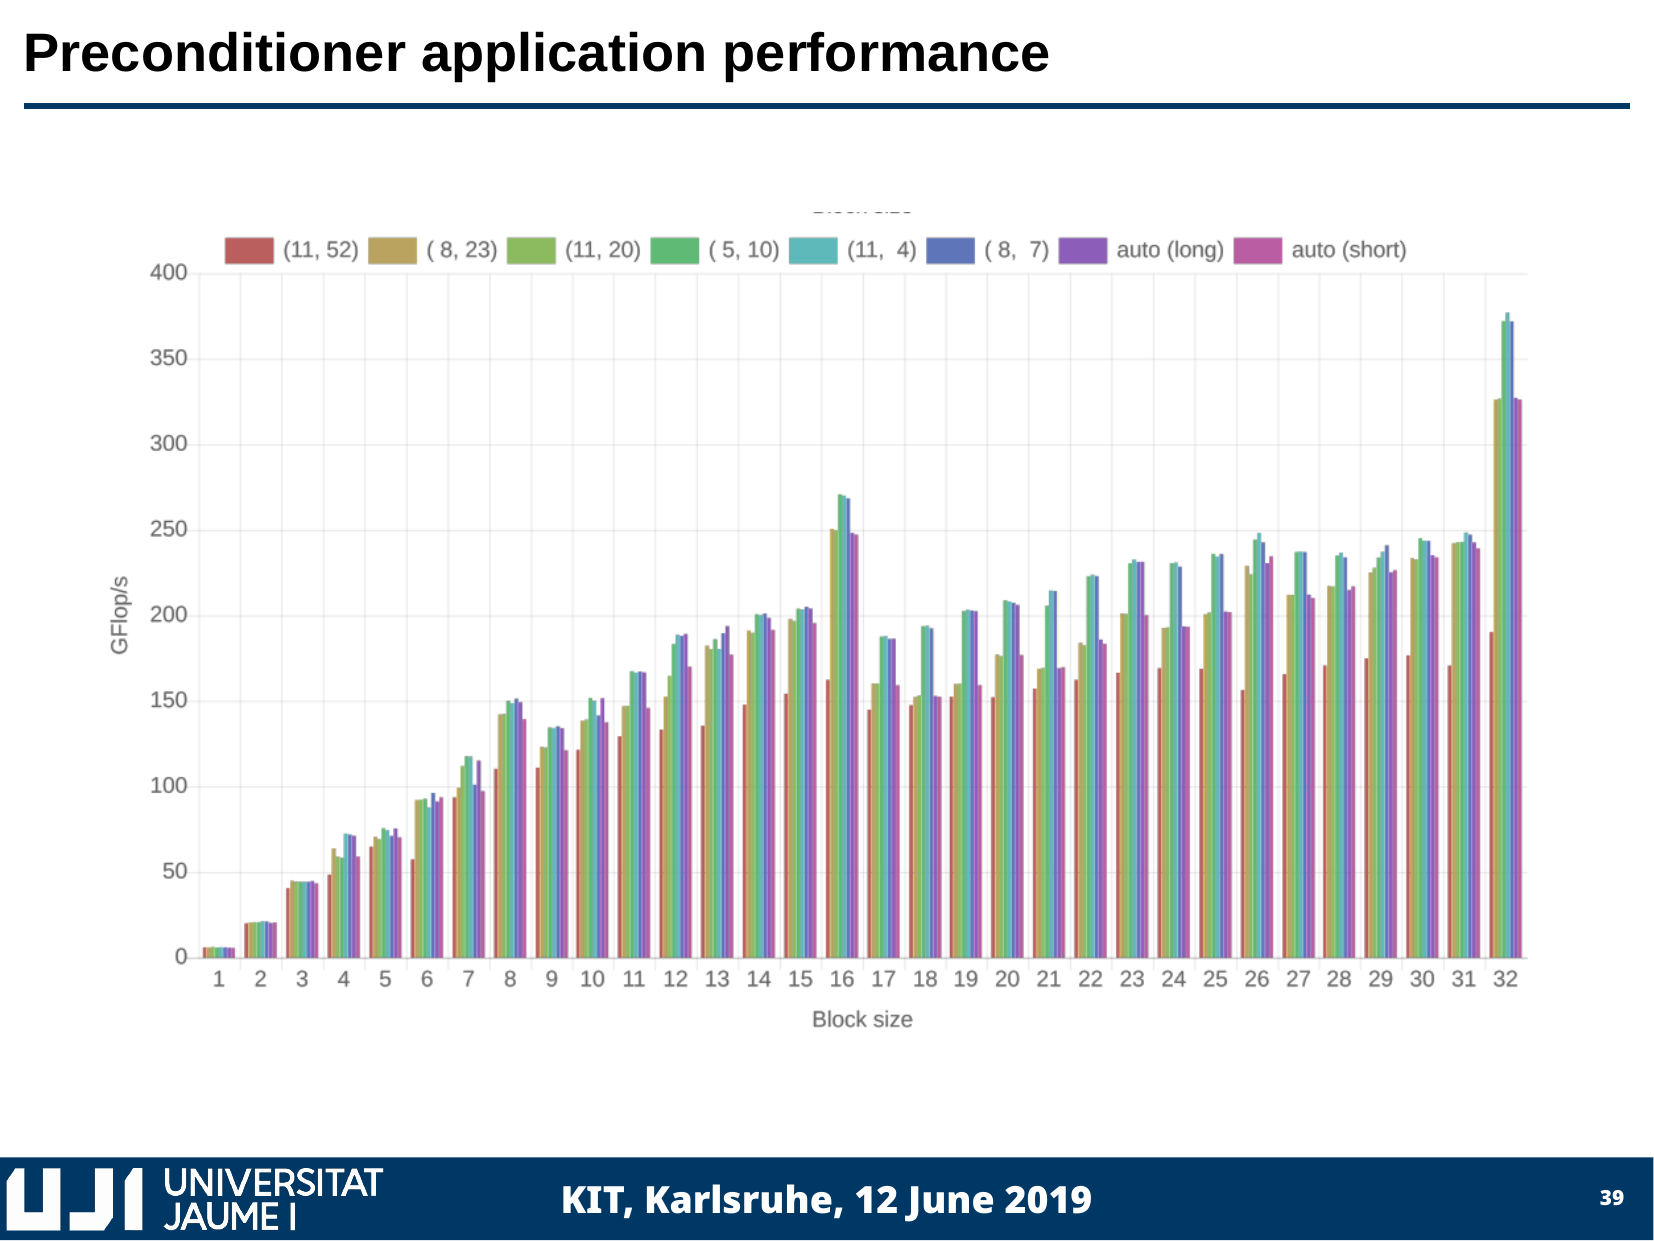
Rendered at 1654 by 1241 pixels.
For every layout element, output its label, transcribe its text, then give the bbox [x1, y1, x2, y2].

picture [82, 212, 1549, 1040]
title Preconditioner application performance [23, 0, 1630, 107]
picture [0, 1158, 390, 1241]
